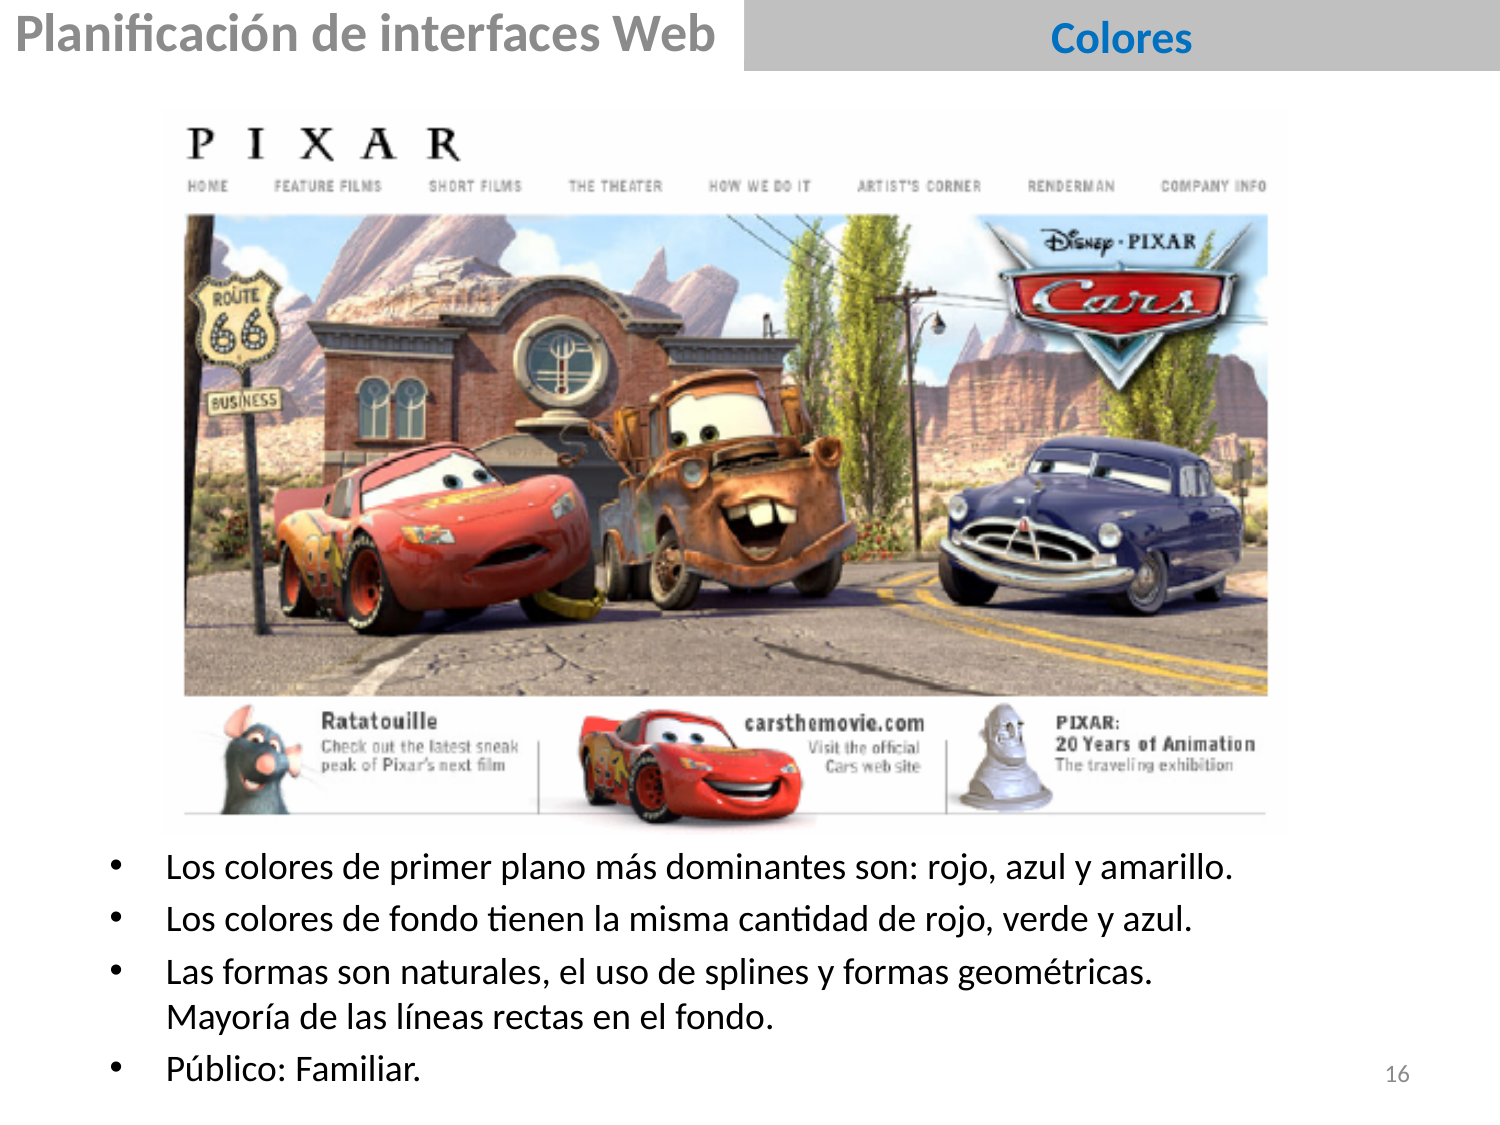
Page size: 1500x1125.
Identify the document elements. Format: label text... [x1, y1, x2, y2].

picture [163, 109, 1288, 835]
title Planificación de interfaces Web [0, 0, 745, 60]
slide_number <número> [1074, 1042, 1425, 1103]
title Colores [744, 0, 1500, 71]
list Los colores de primer plano más dominantes son: rojo, azul y amarillo. Los colores de fondo tienen la misma cantidad de rojo, verde y azul. Las formas son naturales, el uso de splines y formas geométricas. Mayoría de las líneas rectas en el fondo. Público: Familiar. [94, 834, 1459, 1118]
